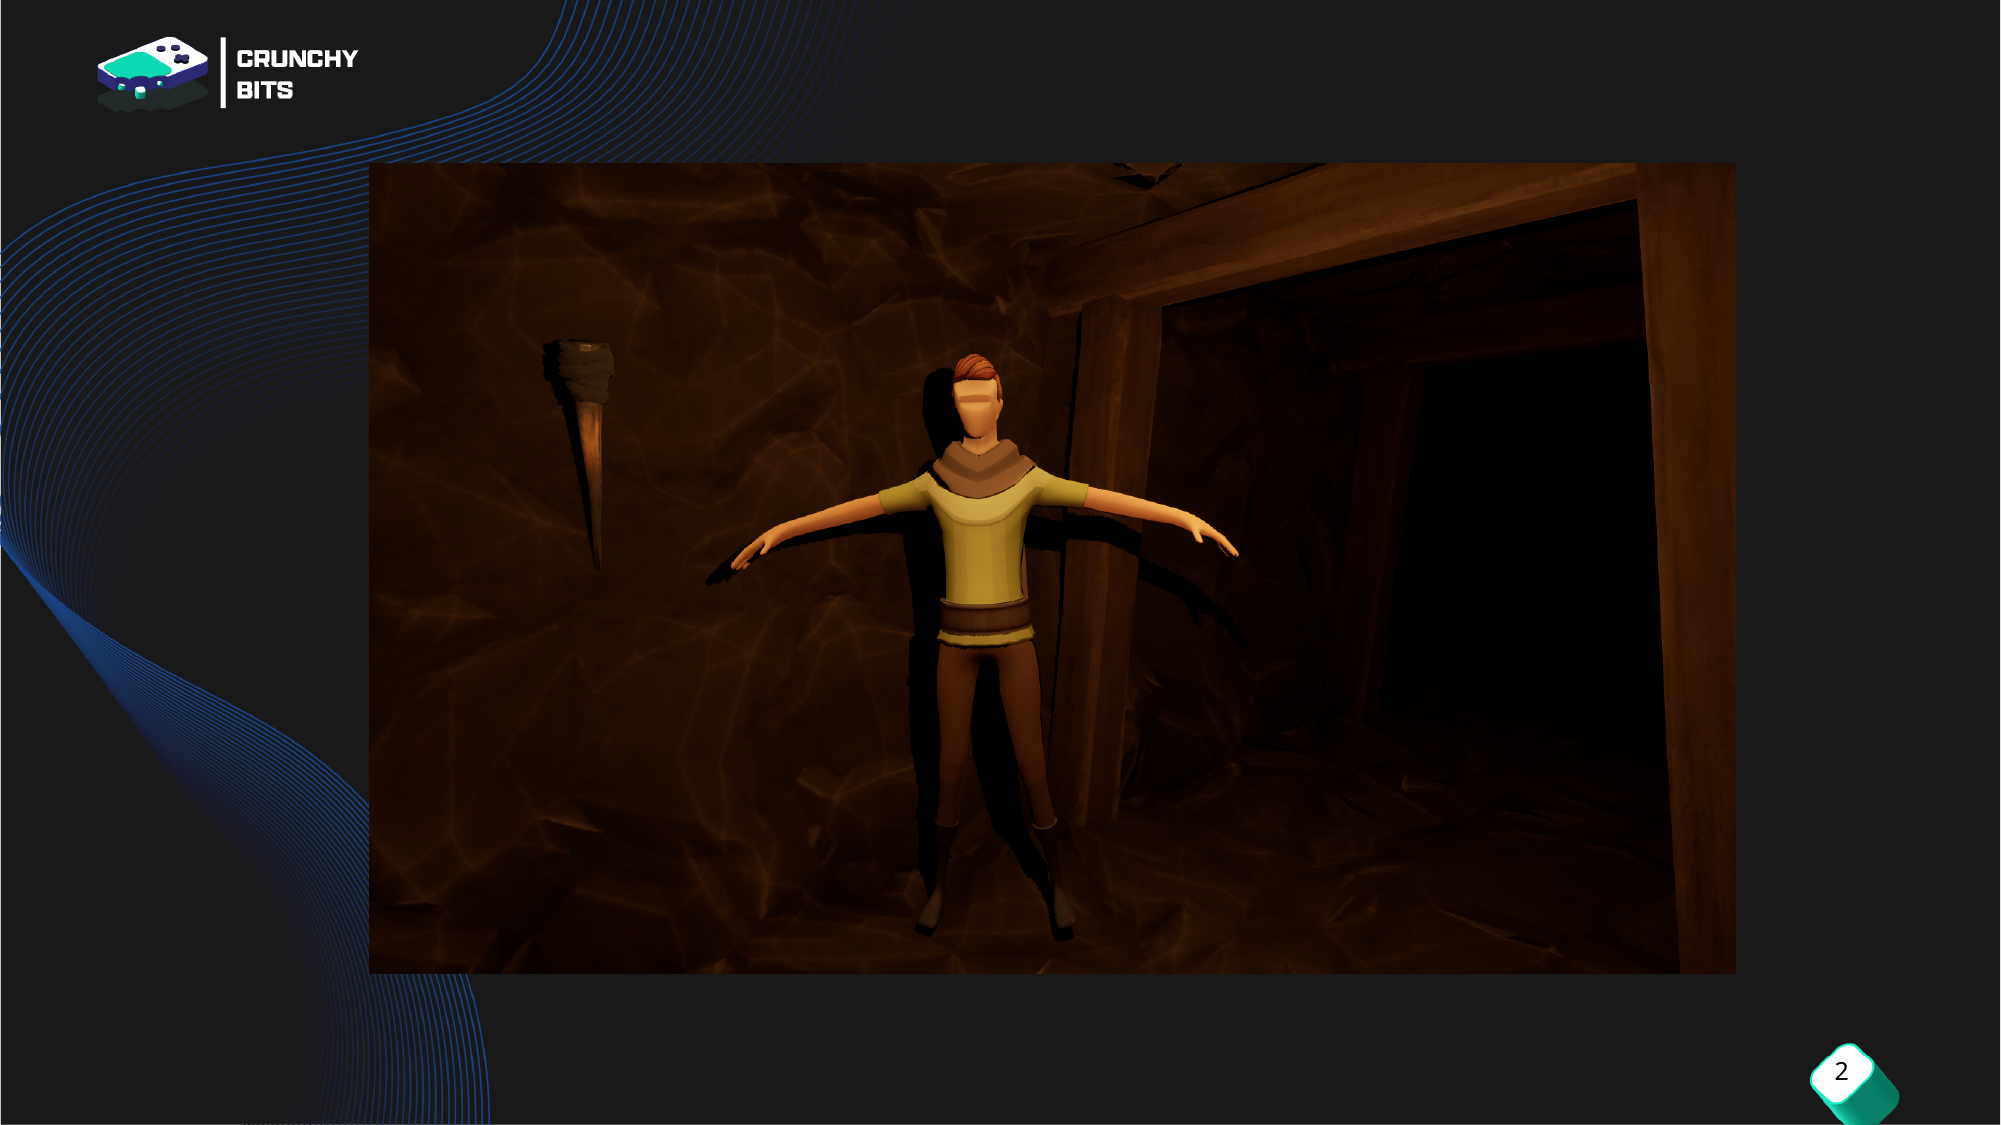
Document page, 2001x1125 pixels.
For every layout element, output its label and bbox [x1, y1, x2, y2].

picture [369, 163, 1736, 974]
text_box [1789, 1042, 1894, 1103]
